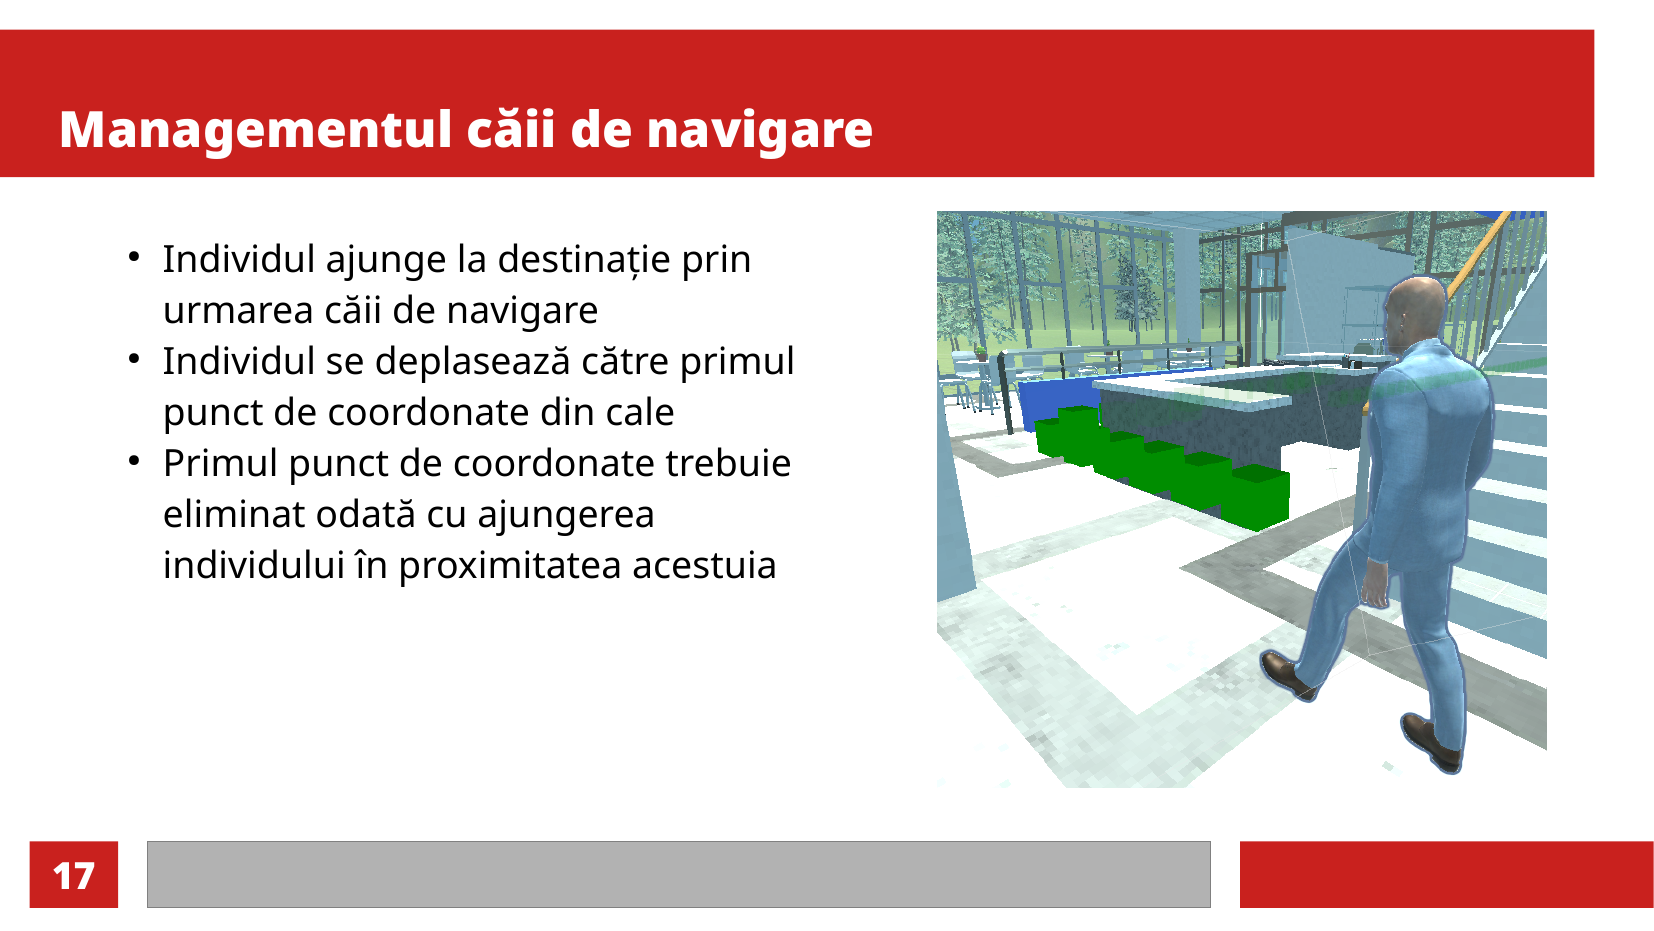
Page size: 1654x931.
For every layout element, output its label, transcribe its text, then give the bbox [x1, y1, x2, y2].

title Managementul căii de navigare [59, 44, 1595, 163]
text_box Individul ajunge la destinație prin urmarea căii de navigare Individul se deplasează către primul punct de coordonate din cale Primul punct de coordonate trebuie eliminat odată cu ajungerea individului în proximitatea acestuia [112, 225, 863, 571]
picture [937, 211, 1547, 788]
